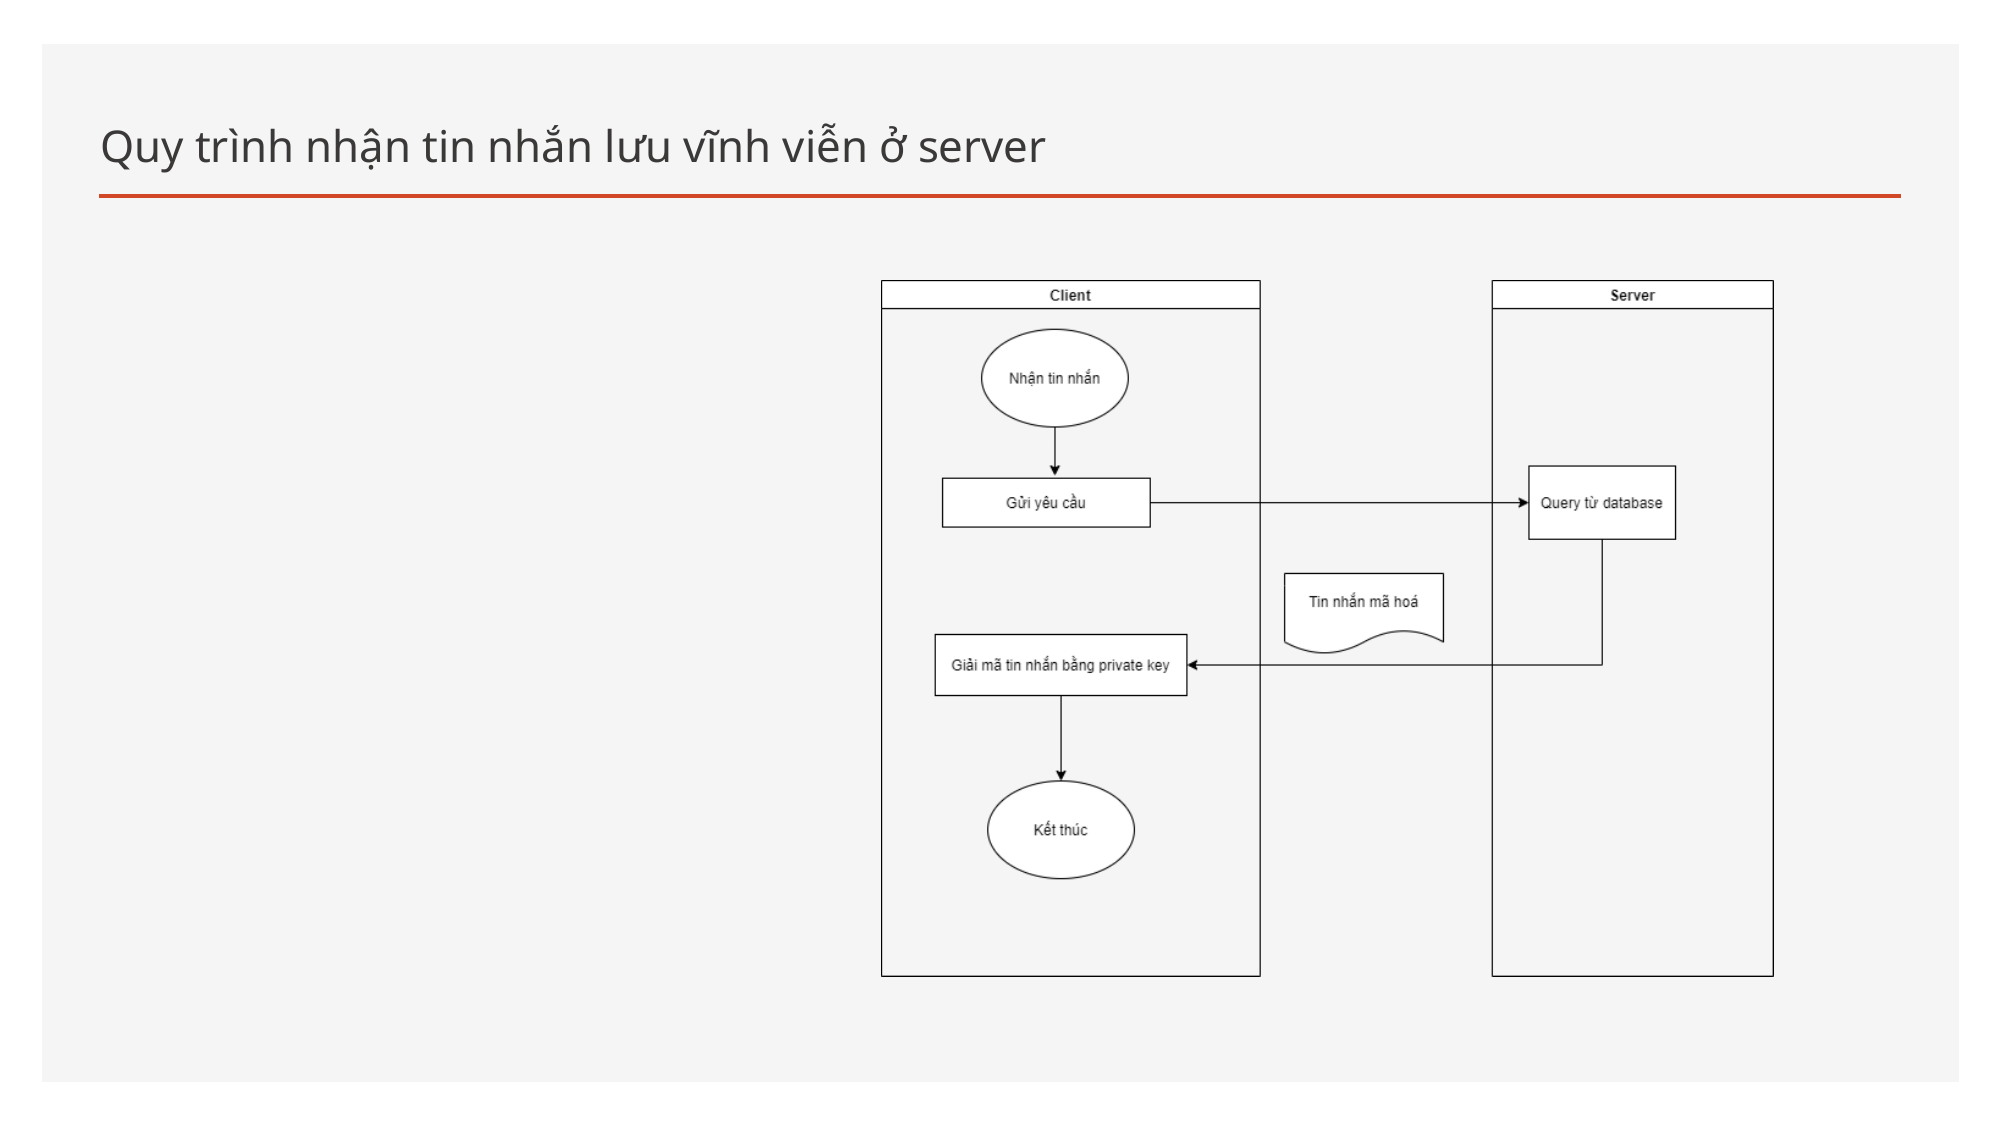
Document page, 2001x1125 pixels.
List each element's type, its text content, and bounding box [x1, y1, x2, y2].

title Quy trình nhận tin nhắn lưu vĩnh viễn ở server [85, 73, 1214, 179]
picture [881, 280, 1774, 977]
